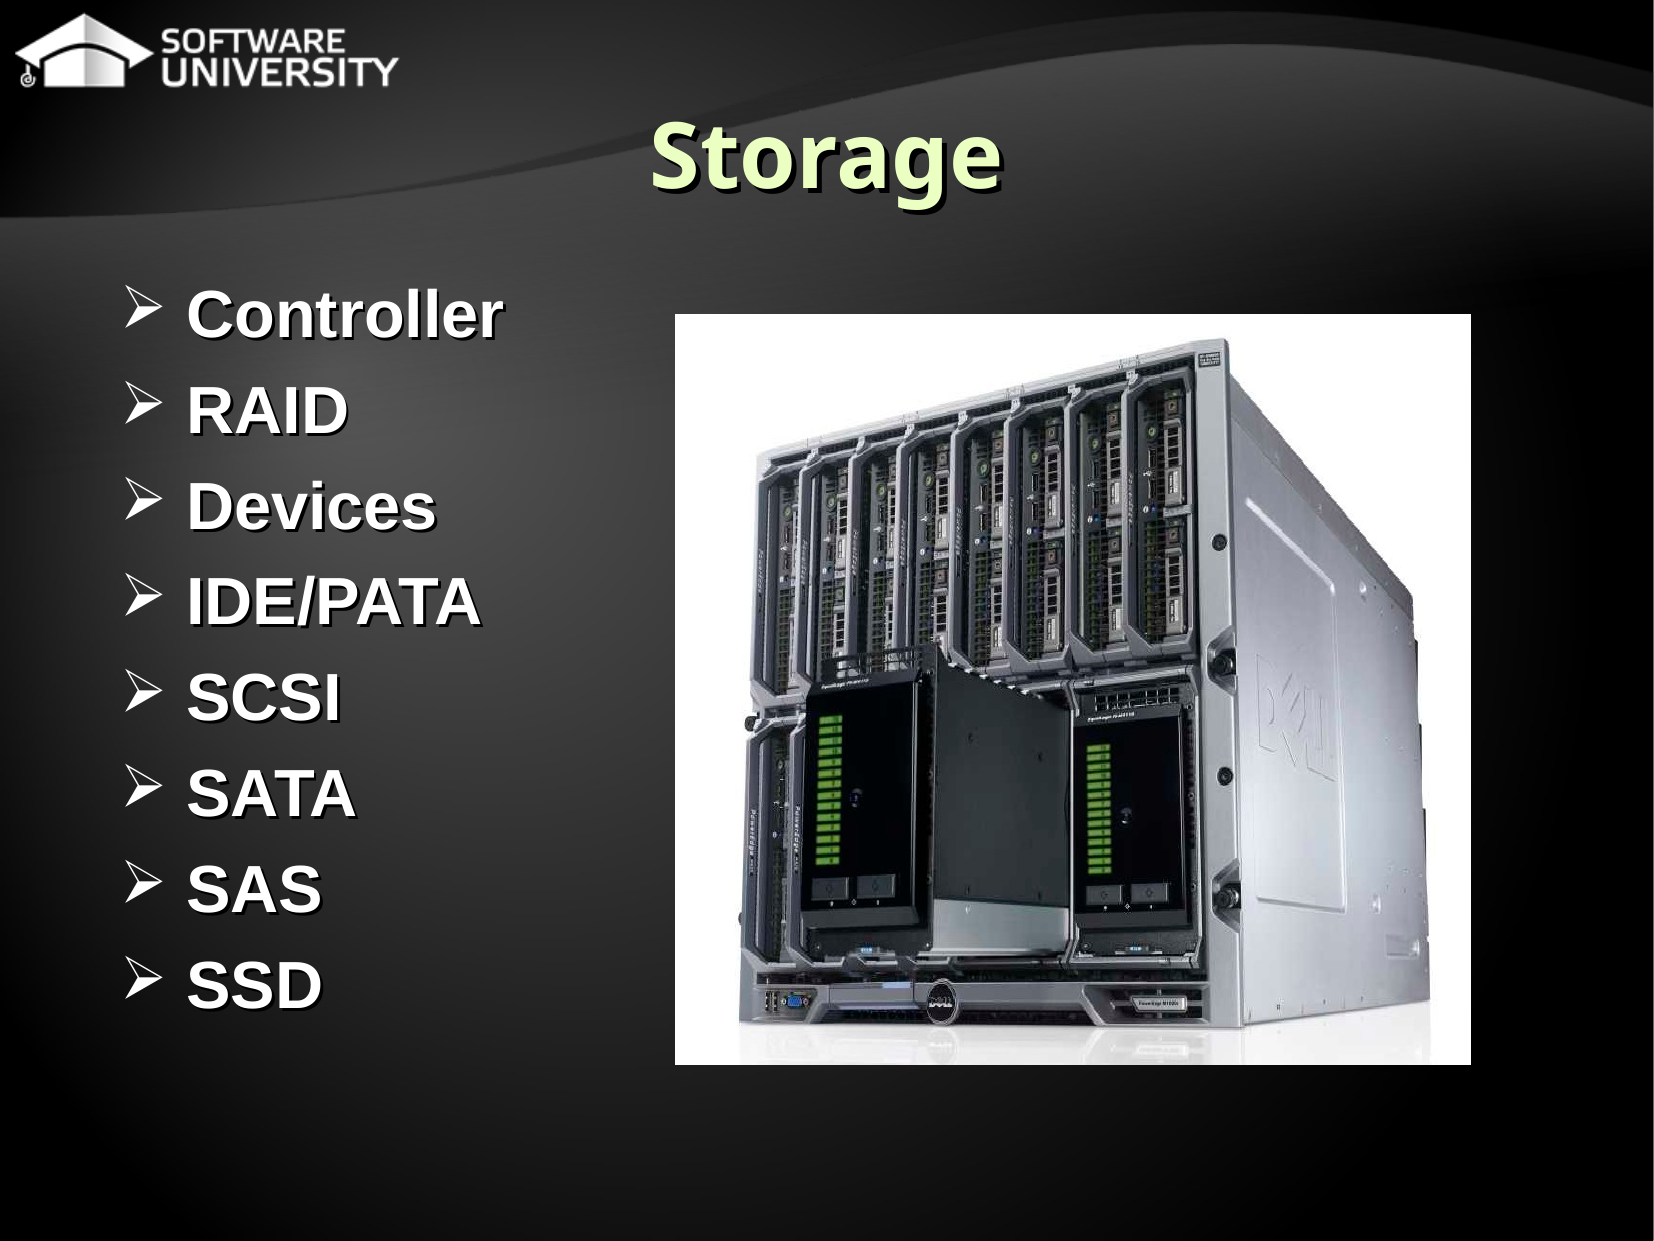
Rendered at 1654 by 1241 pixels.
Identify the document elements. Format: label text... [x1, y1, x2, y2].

title Storage [82, 49, 1571, 257]
picture [0, 0, 1654, 1241]
subtitle Controller RAID Devices IDE/PATA SCSI SATA SAS SSD [120, 277, 1636, 1023]
